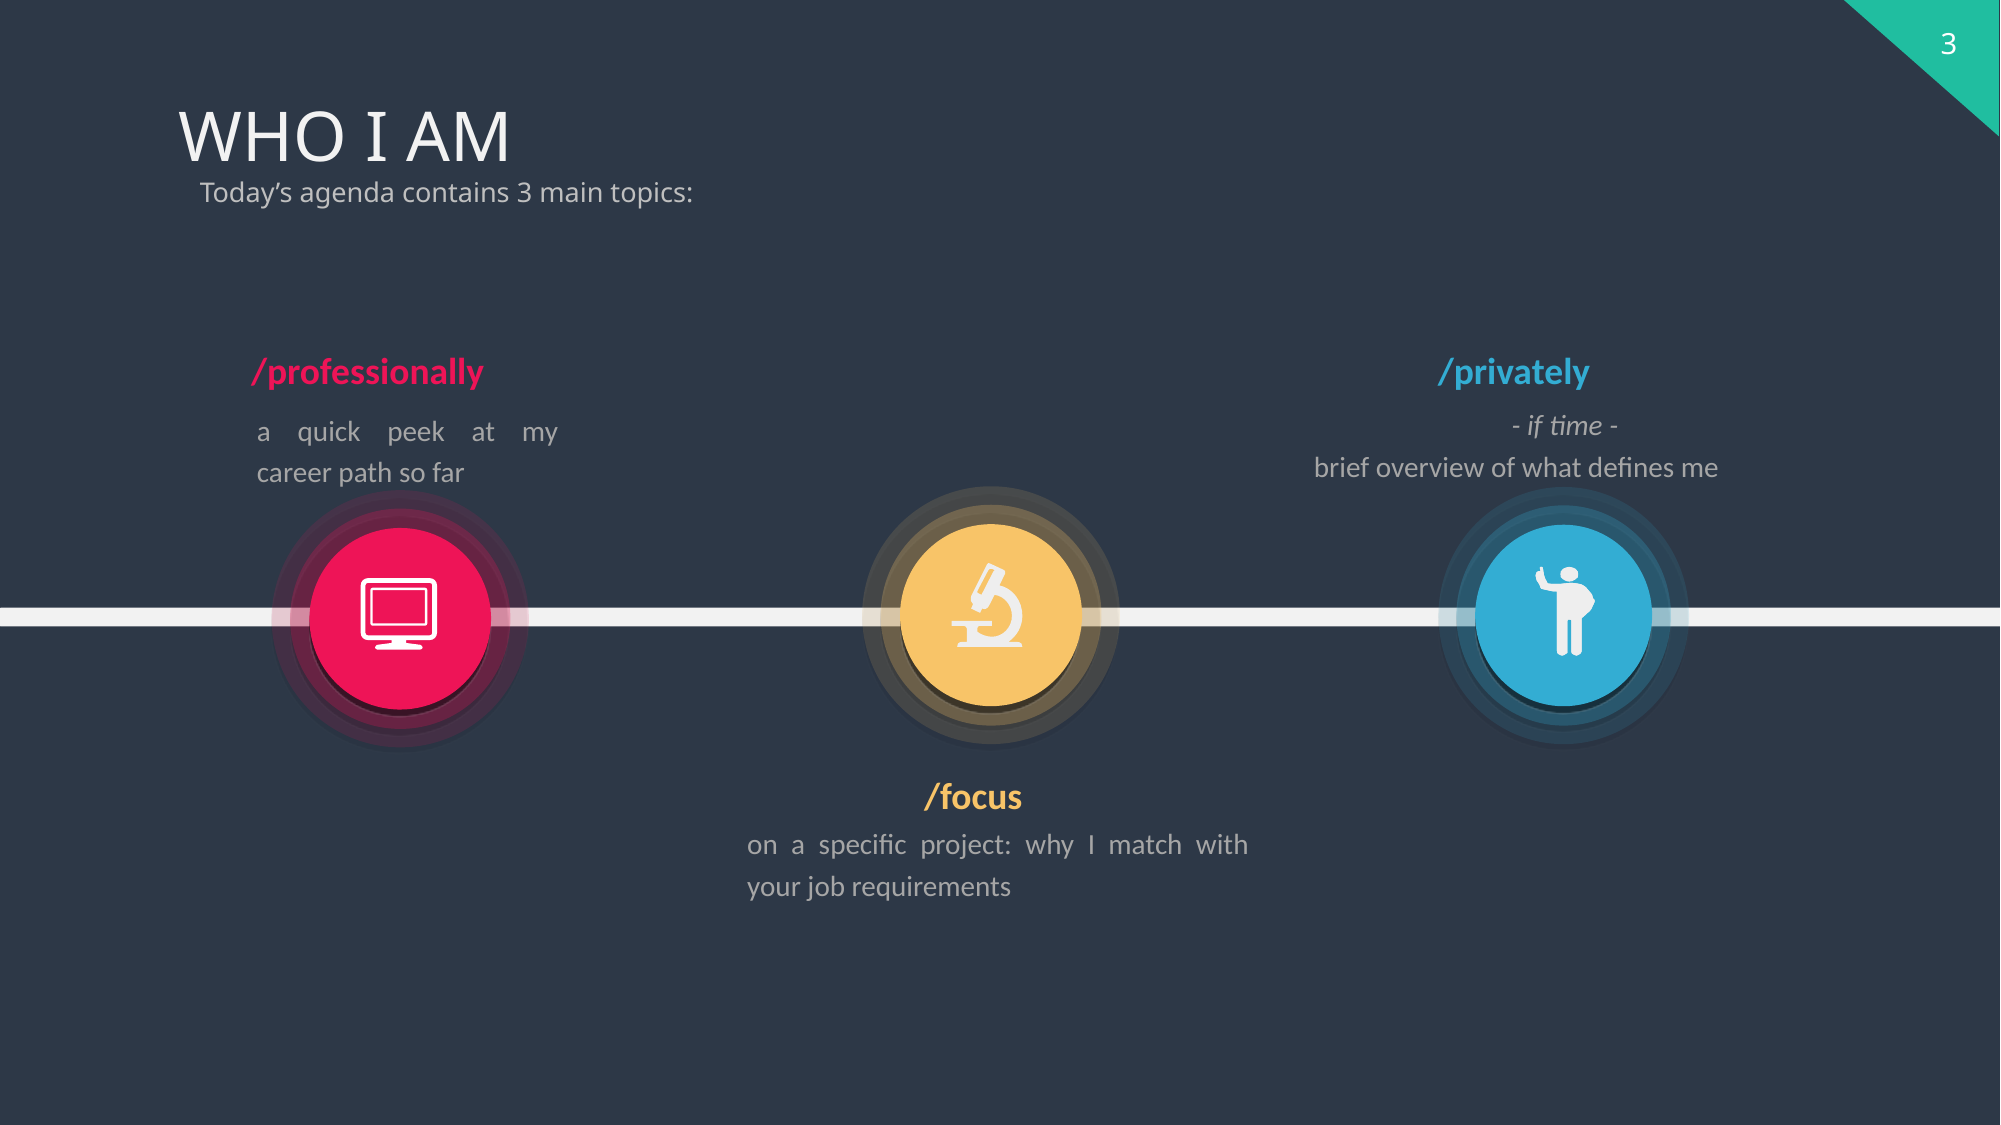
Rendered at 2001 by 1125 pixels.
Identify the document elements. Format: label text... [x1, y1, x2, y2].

text_box /focus [909, 755, 1087, 810]
text_box on a specific project: why I match with your job requirements [732, 810, 1264, 910]
text_box /professionally [236, 330, 585, 400]
text_box a quick peek at my career path so far [242, 397, 573, 497]
title WHO I AM [136, 95, 556, 205]
list Today’s agenda contains 3 main topics: [154, 173, 739, 214]
text_box /privately [1423, 330, 1695, 391]
text_box - if time - brief overview of what defines me [1299, 391, 1831, 491]
text_box [0, 486, 2000, 748]
